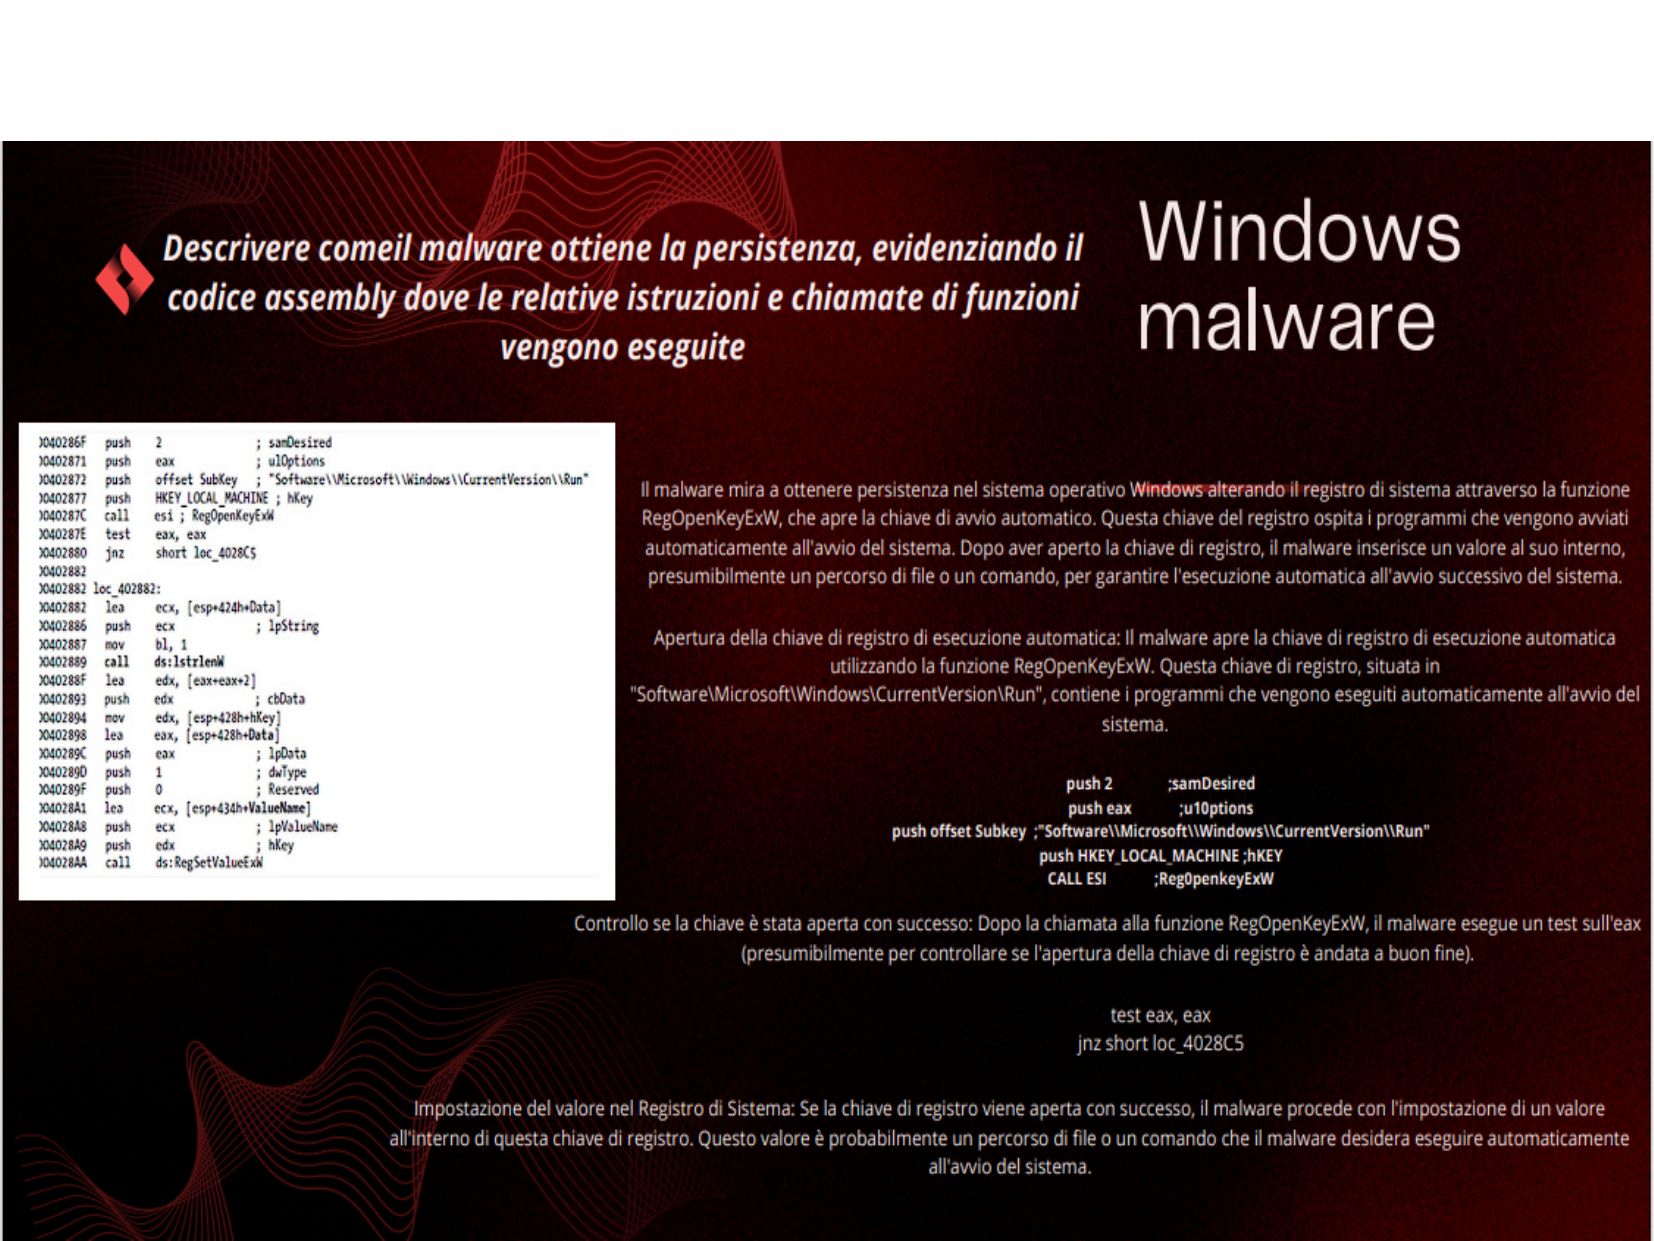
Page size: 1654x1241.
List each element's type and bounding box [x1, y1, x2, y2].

picture [0, 141, 1654, 1241]
